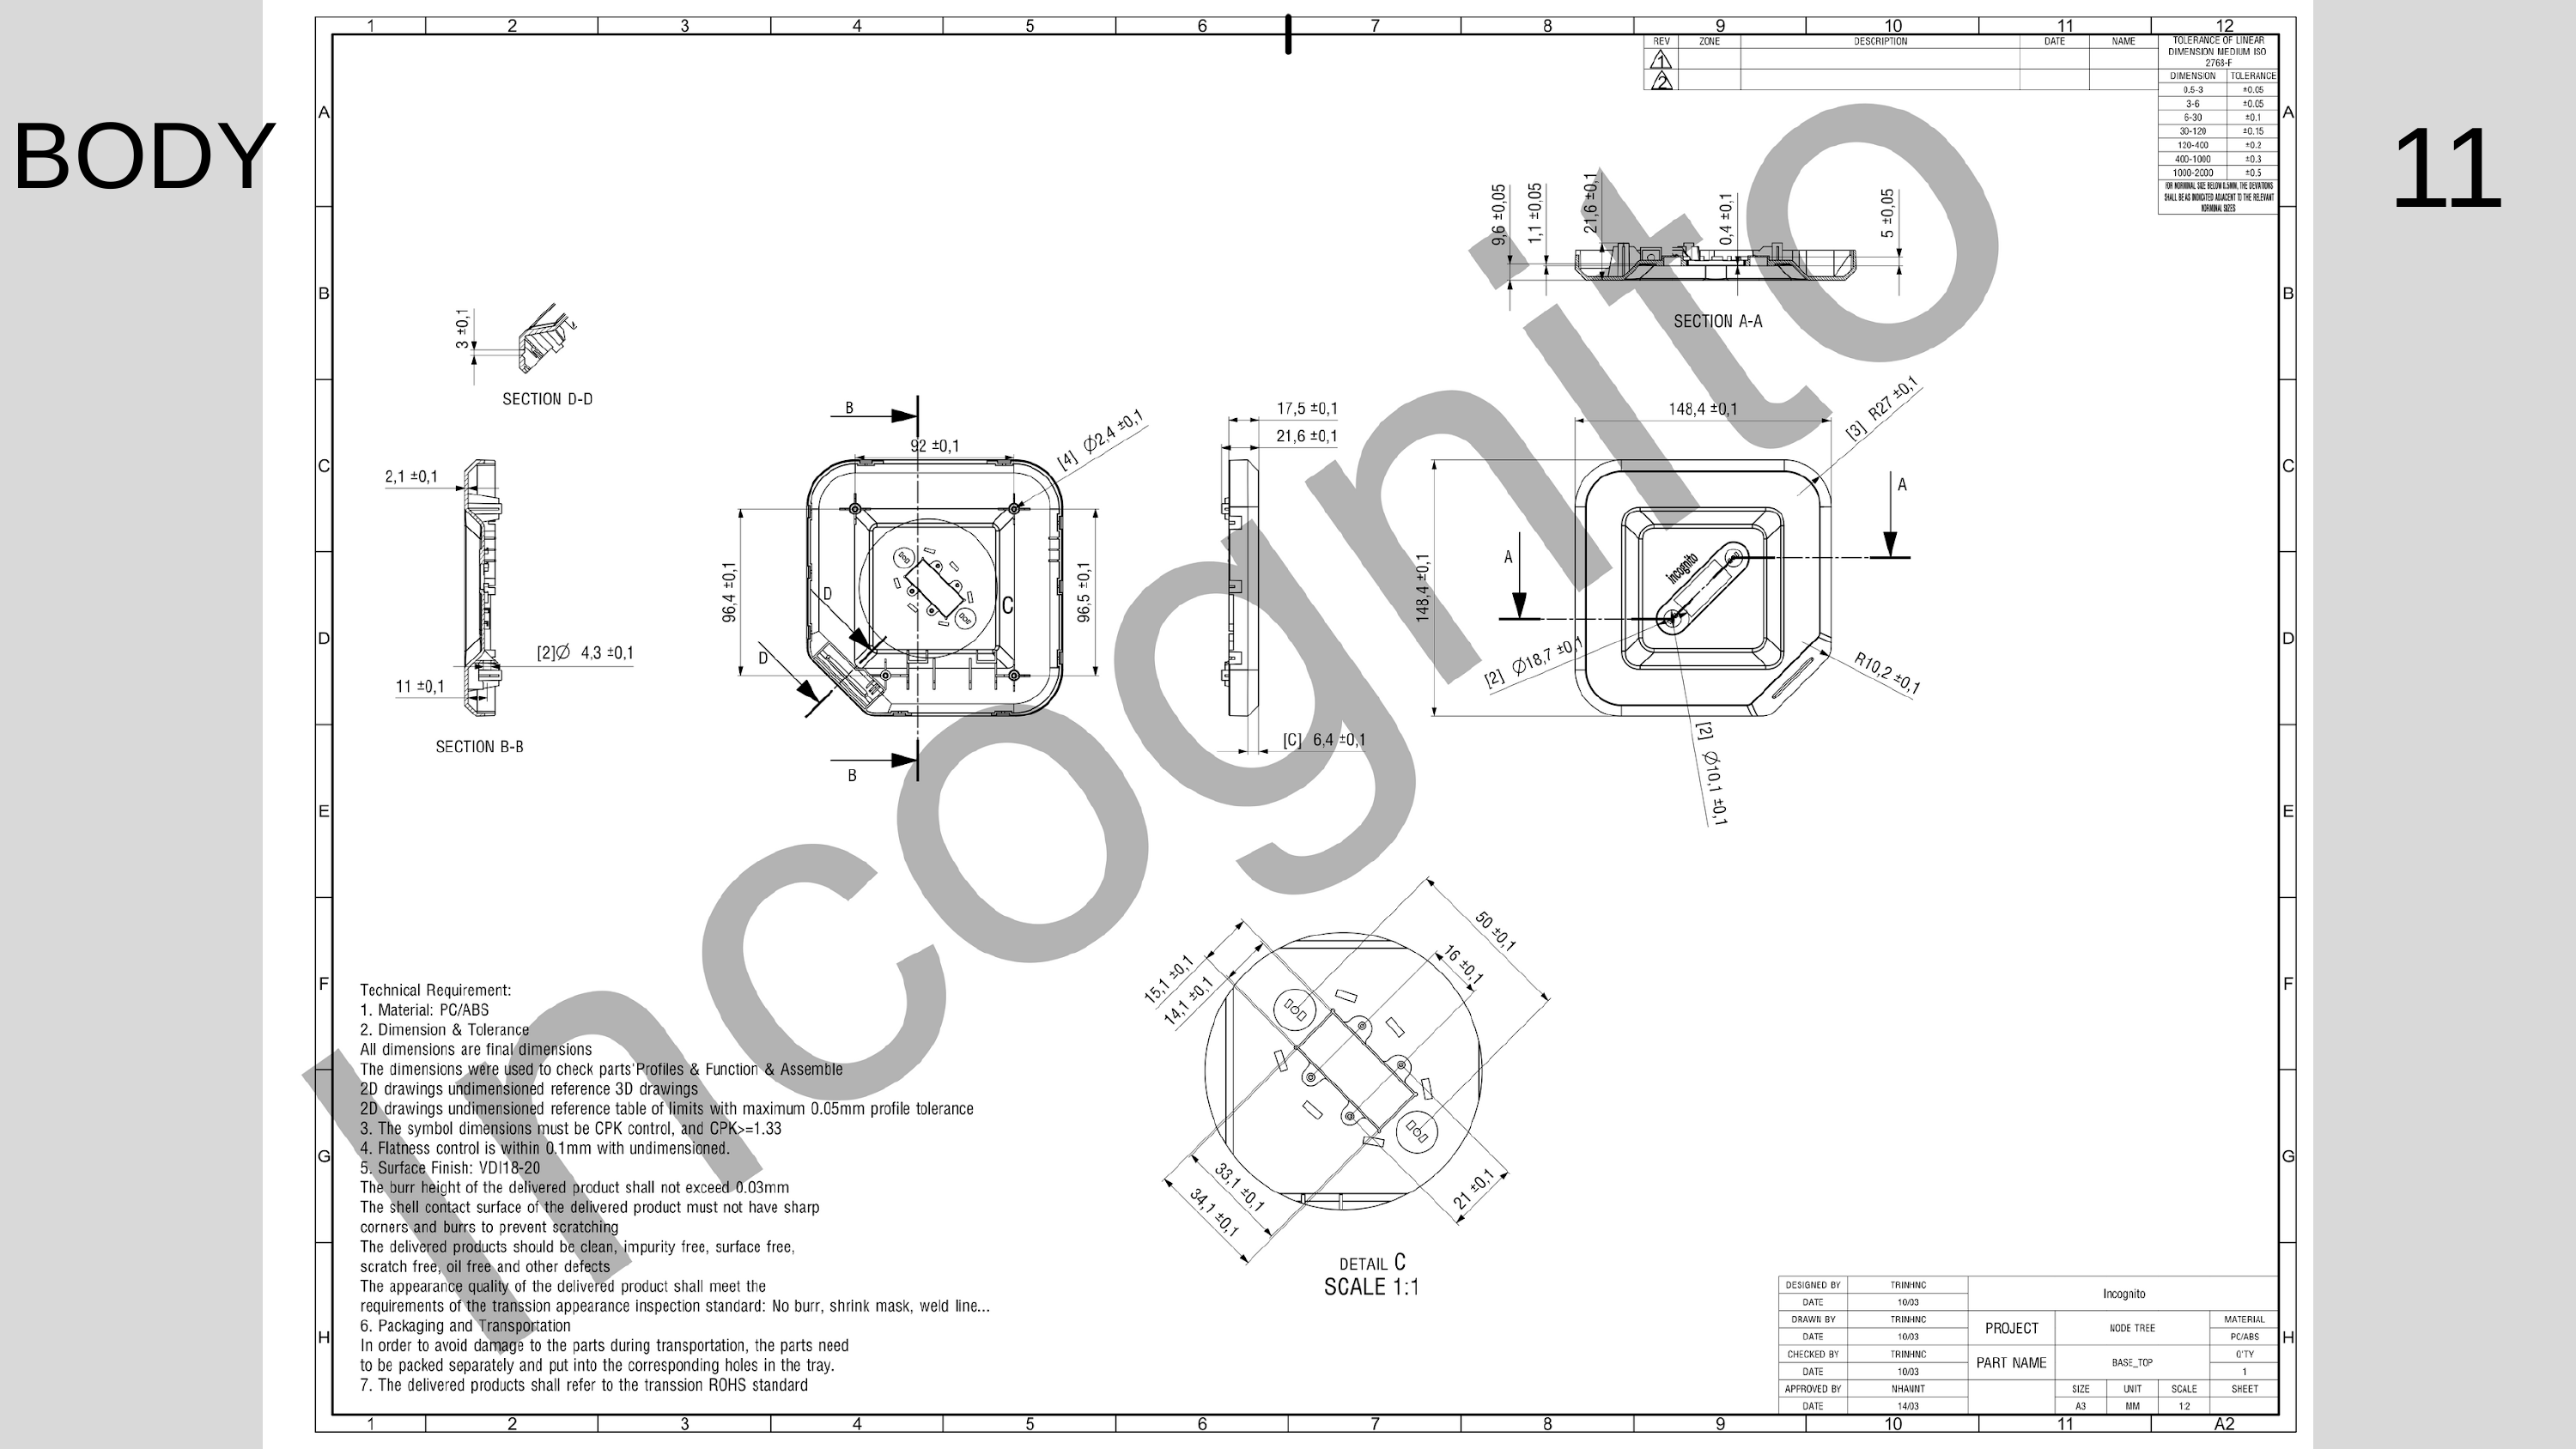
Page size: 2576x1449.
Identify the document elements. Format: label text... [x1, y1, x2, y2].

picture [263, 0, 2313, 1449]
text_box 11 [2354, 93, 2507, 231]
text_box BODY [0, 89, 343, 203]
